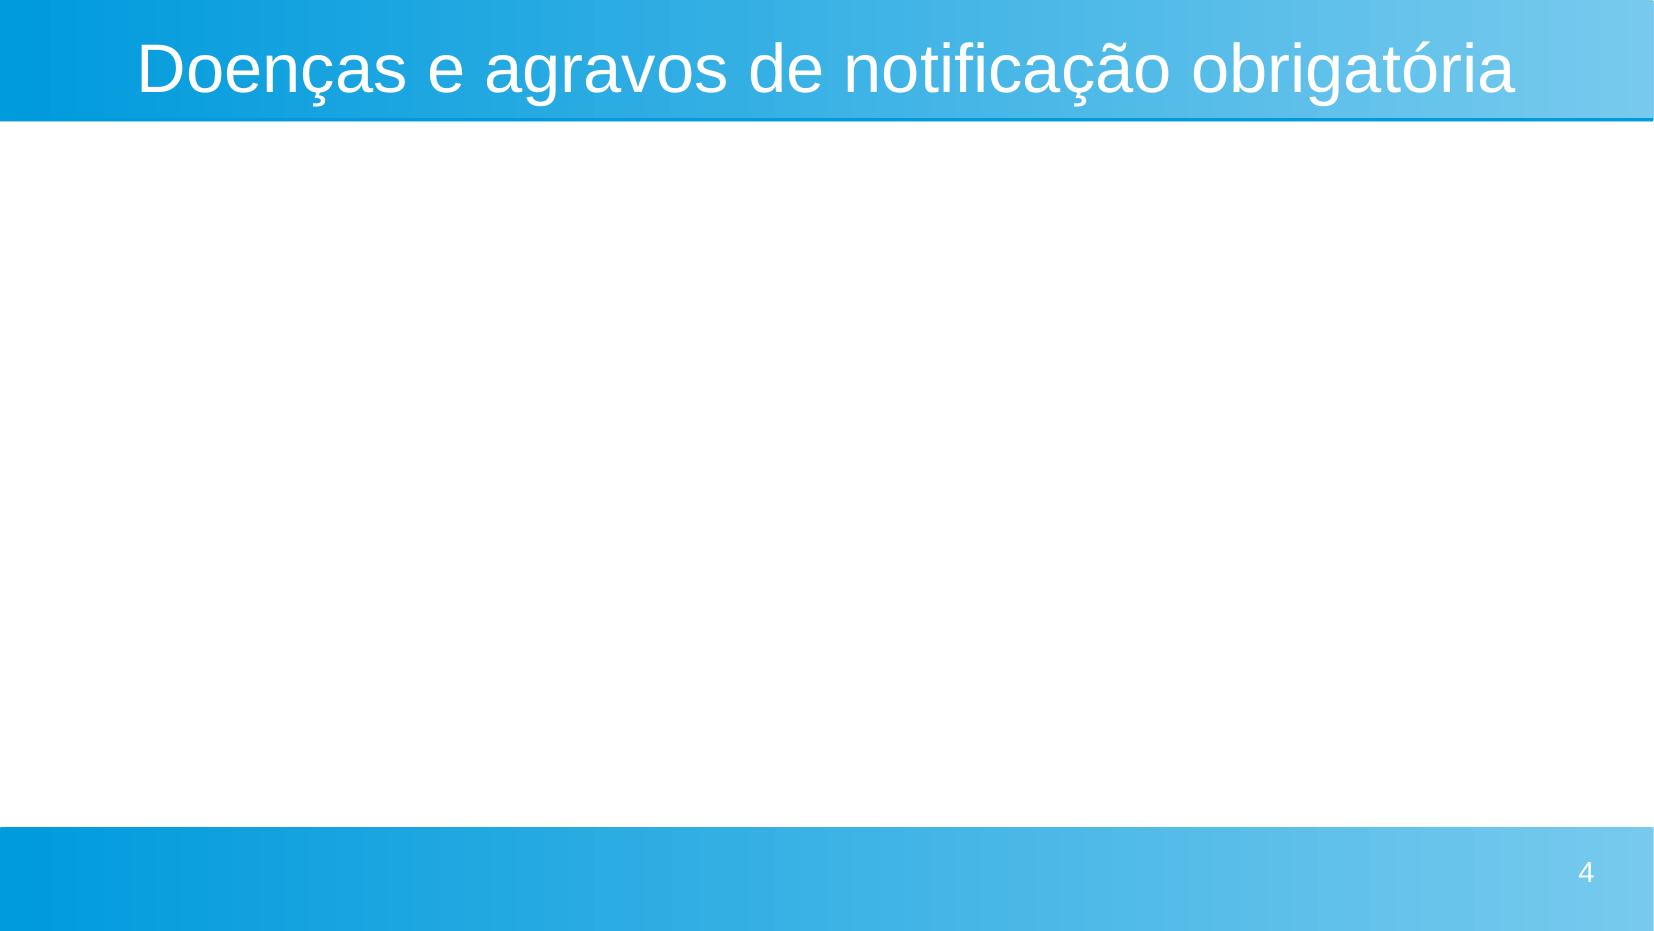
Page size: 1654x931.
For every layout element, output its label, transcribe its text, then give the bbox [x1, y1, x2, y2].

title Doenças e agravos de notificação obrigatória [59, 29, 1595, 108]
